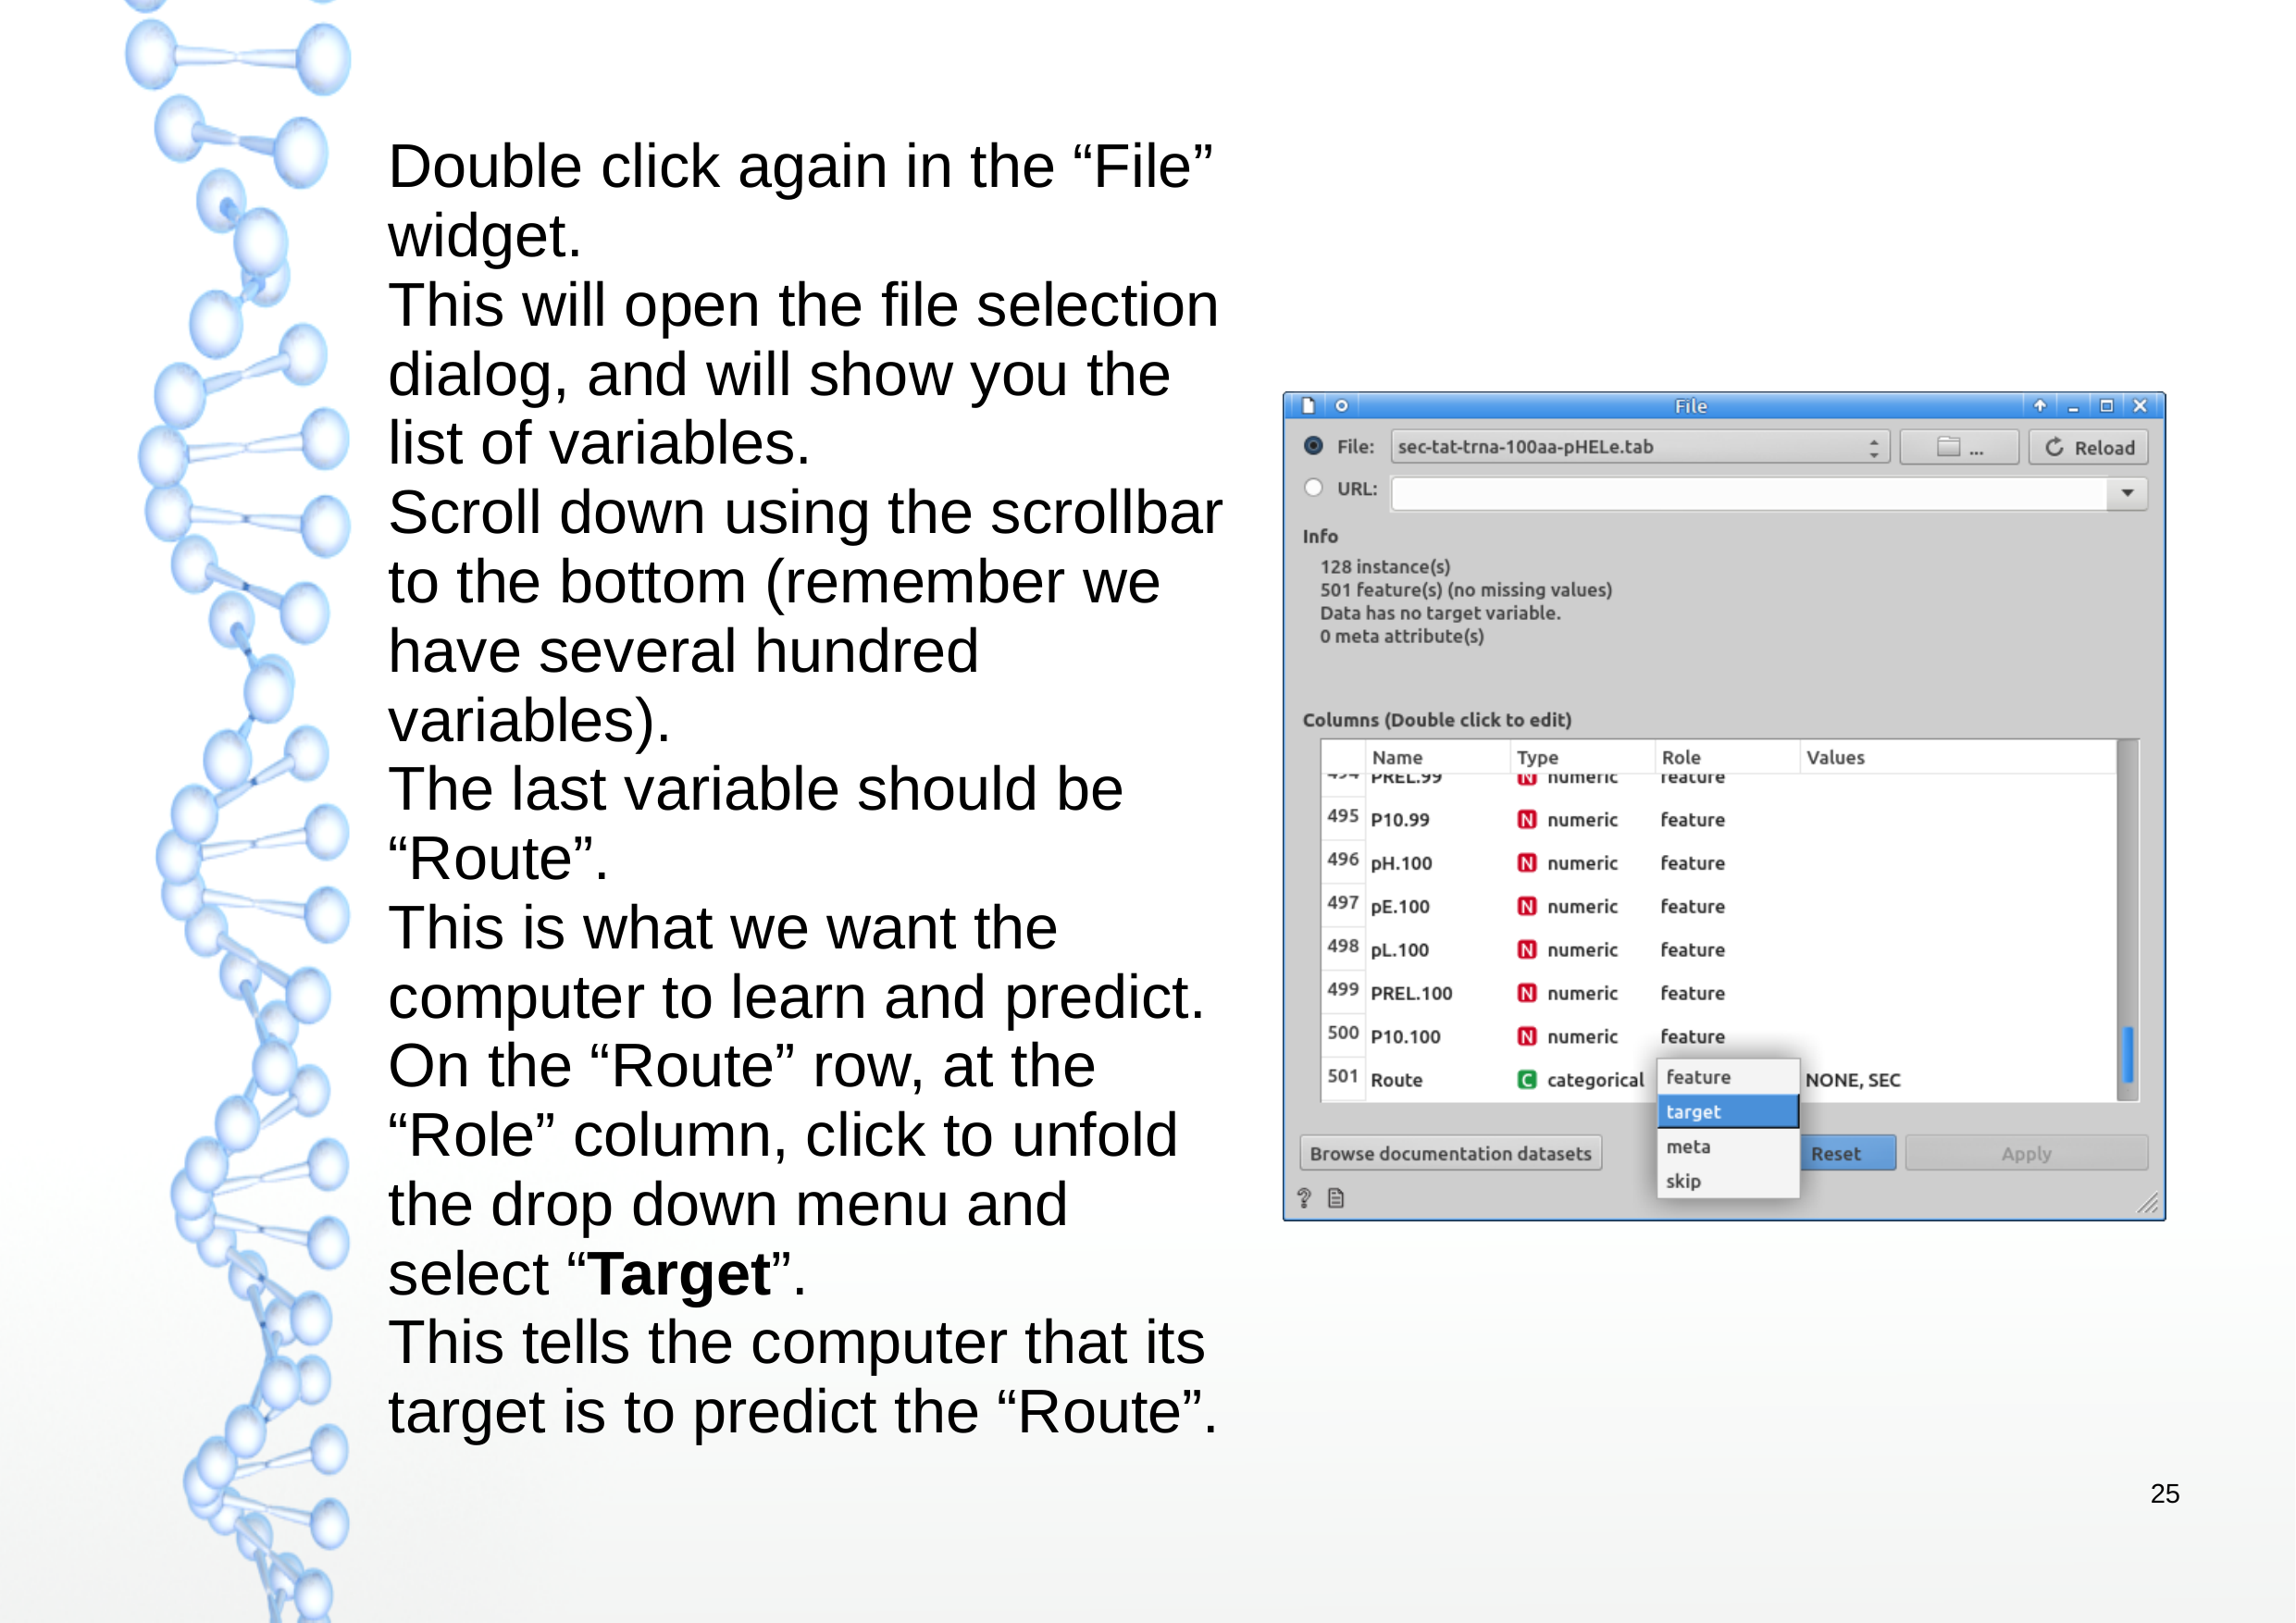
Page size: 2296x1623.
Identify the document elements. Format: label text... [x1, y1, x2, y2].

text_box Double click again in the “File” widget. This will open the file selection dialog, and will show you the list of variables. Scroll down using the scrollbar to the bottom (remember we have several hundred variables). The last variable should be “Route”. This is what we want the computer to learn and predict. On the “Route” row, at the “Role” column, click to unfold the drop down menu and select “Target”. This tells the computer that its target is to predict the “Route”. [375, 125, 1250, 1454]
picture [0, 0, 2296, 1623]
